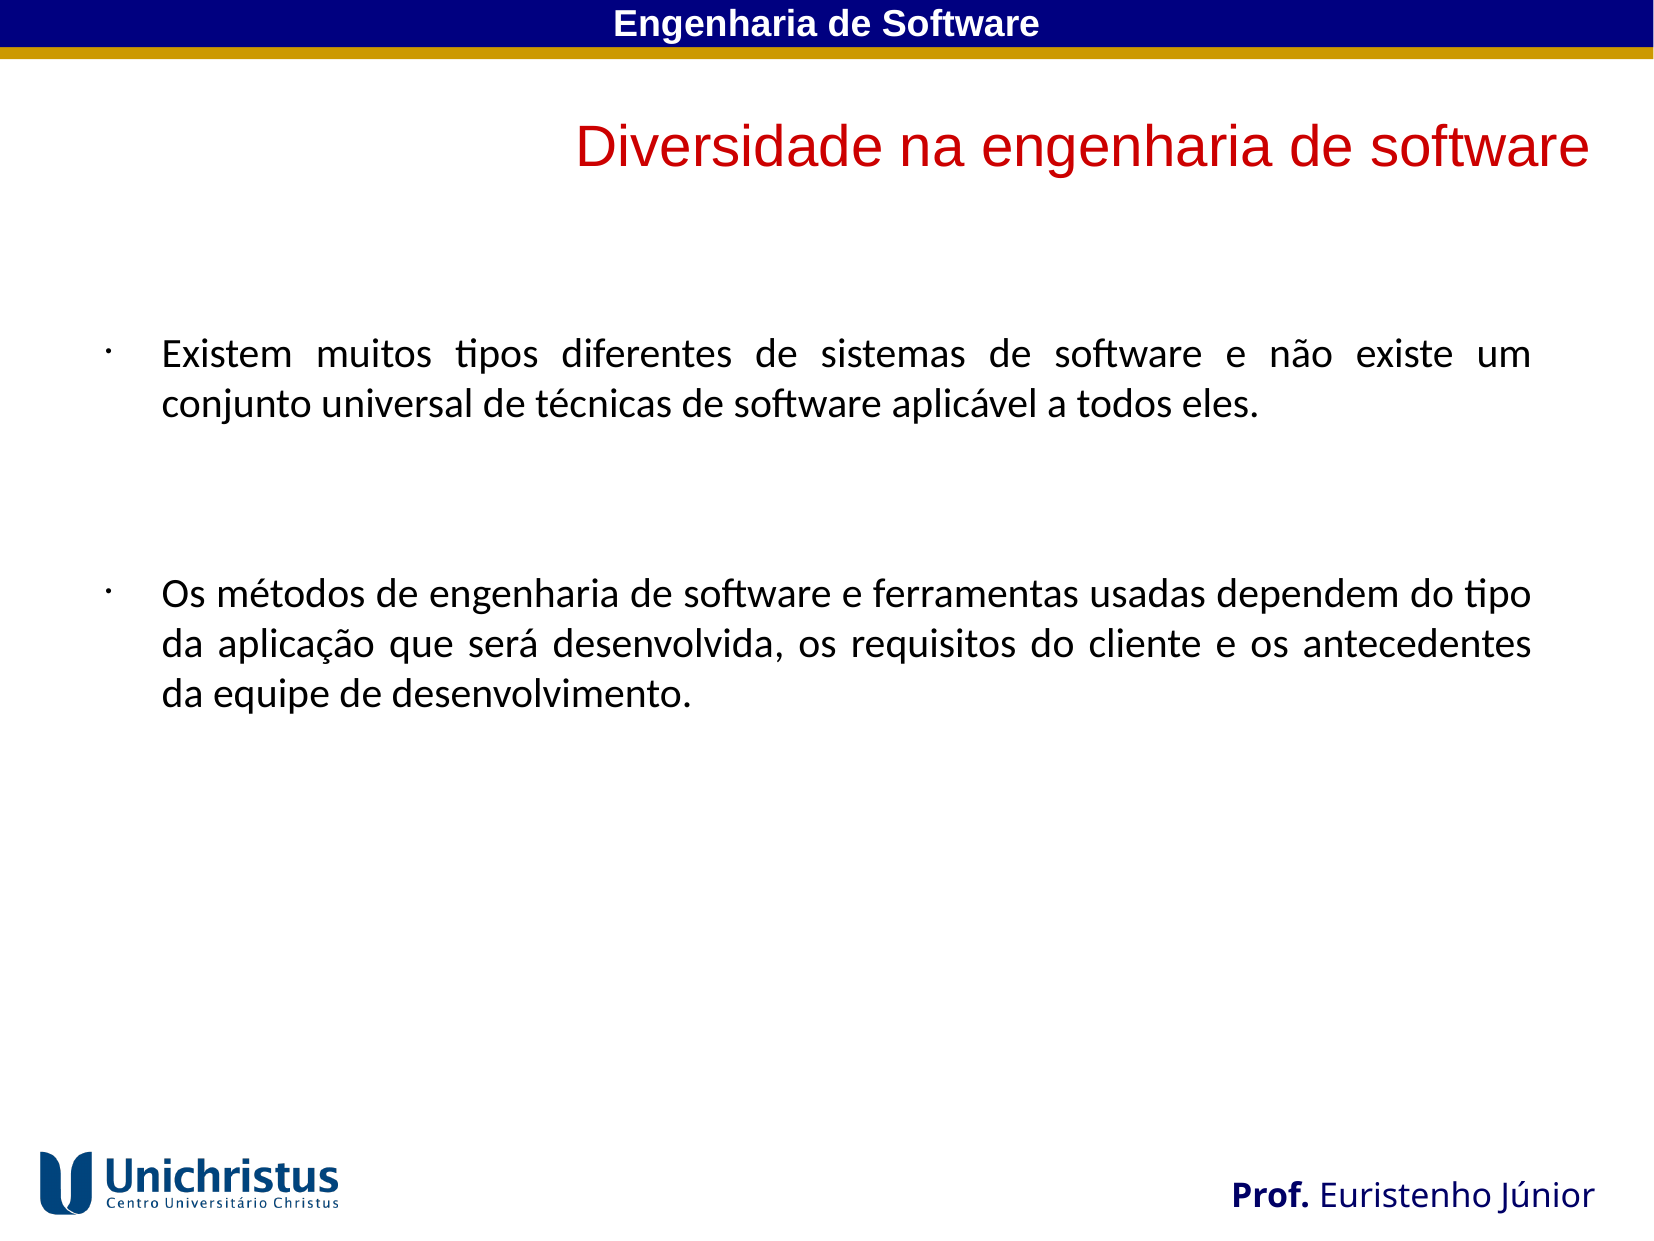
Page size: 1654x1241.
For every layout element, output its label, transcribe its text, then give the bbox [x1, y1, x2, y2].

text_box Prof. Euristenho Júnior [1216, 1163, 1654, 1224]
text_box Diversidade na engenharia de software [560, 106, 1654, 213]
text_box Existem muitos tipos diferentes de sistemas de software e não existe um conjunto universal de técnicas de software aplicável a todos eles. Os métodos de engenharia de software e ferramentas usadas dependem do tipo da aplicação que será desenvolvida, os requisitos do cliente e os antecedentes da equipe de desenvolvimento. [90, 318, 1548, 790]
text_box [0, 48, 1654, 60]
picture [35, 1148, 343, 1217]
text_box Engenharia de Software [0, 0, 1654, 48]
